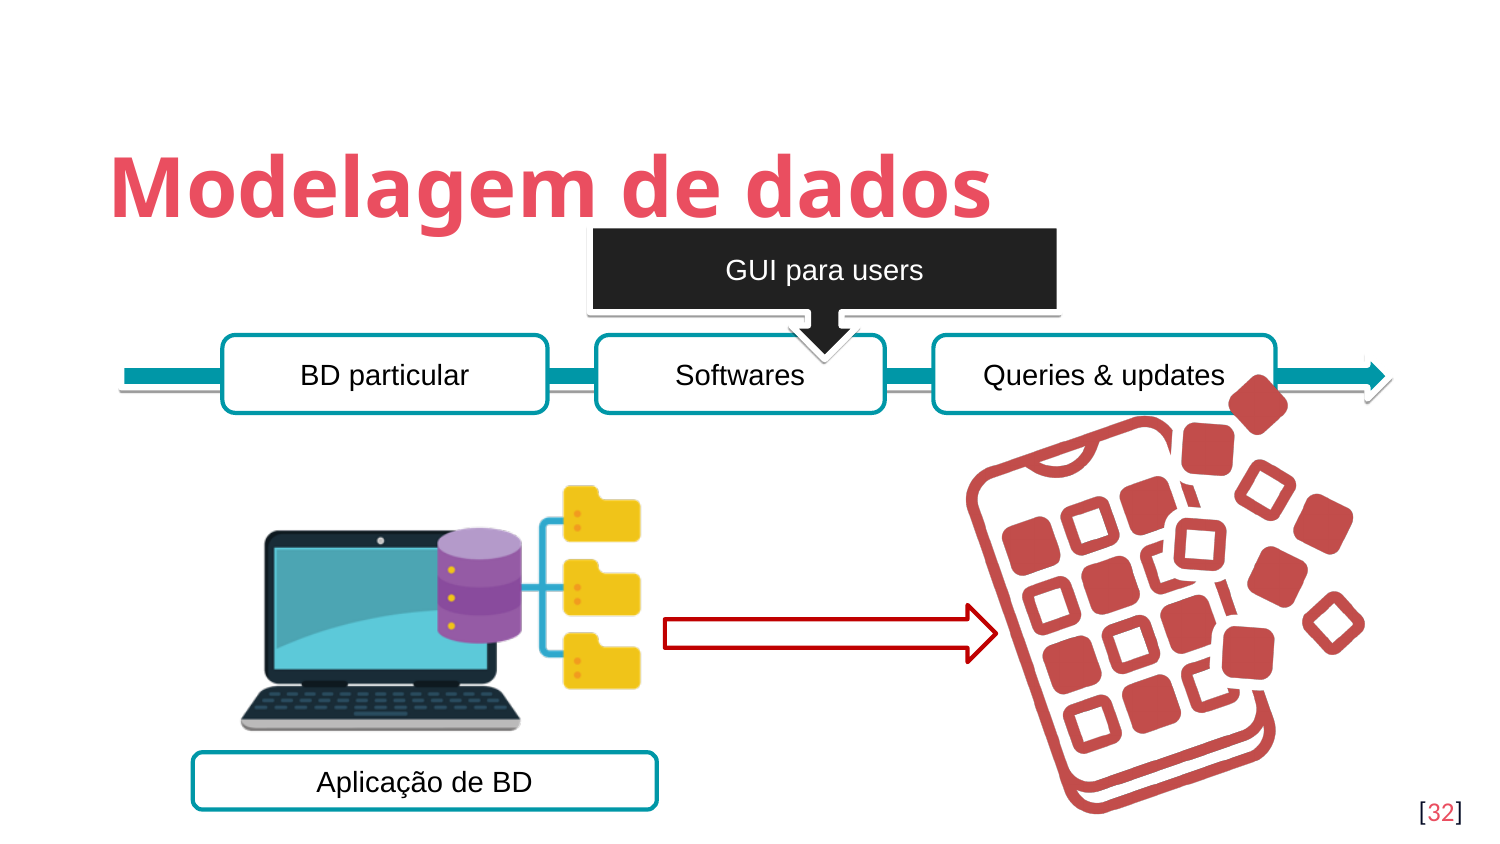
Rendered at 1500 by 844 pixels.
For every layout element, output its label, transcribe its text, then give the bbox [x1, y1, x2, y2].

text_box [548, 364, 596, 388]
text_box [1308, 353, 1390, 399]
text_box Aplicação de BD [192, 752, 657, 810]
picture [937, 344, 1426, 834]
text_box Modelagem de dados [92, 104, 1408, 243]
text_box [664, 604, 997, 663]
picture [215, 482, 666, 736]
text_box [121, 364, 222, 388]
text_box BD particular [222, 334, 548, 413]
slide_number [32] [1403, 779, 1494, 844]
text_box Softwares [596, 334, 885, 413]
text_box GUI para users [589, 225, 1060, 360]
text_box Queries & updates [933, 334, 1276, 413]
text_box [885, 364, 933, 388]
